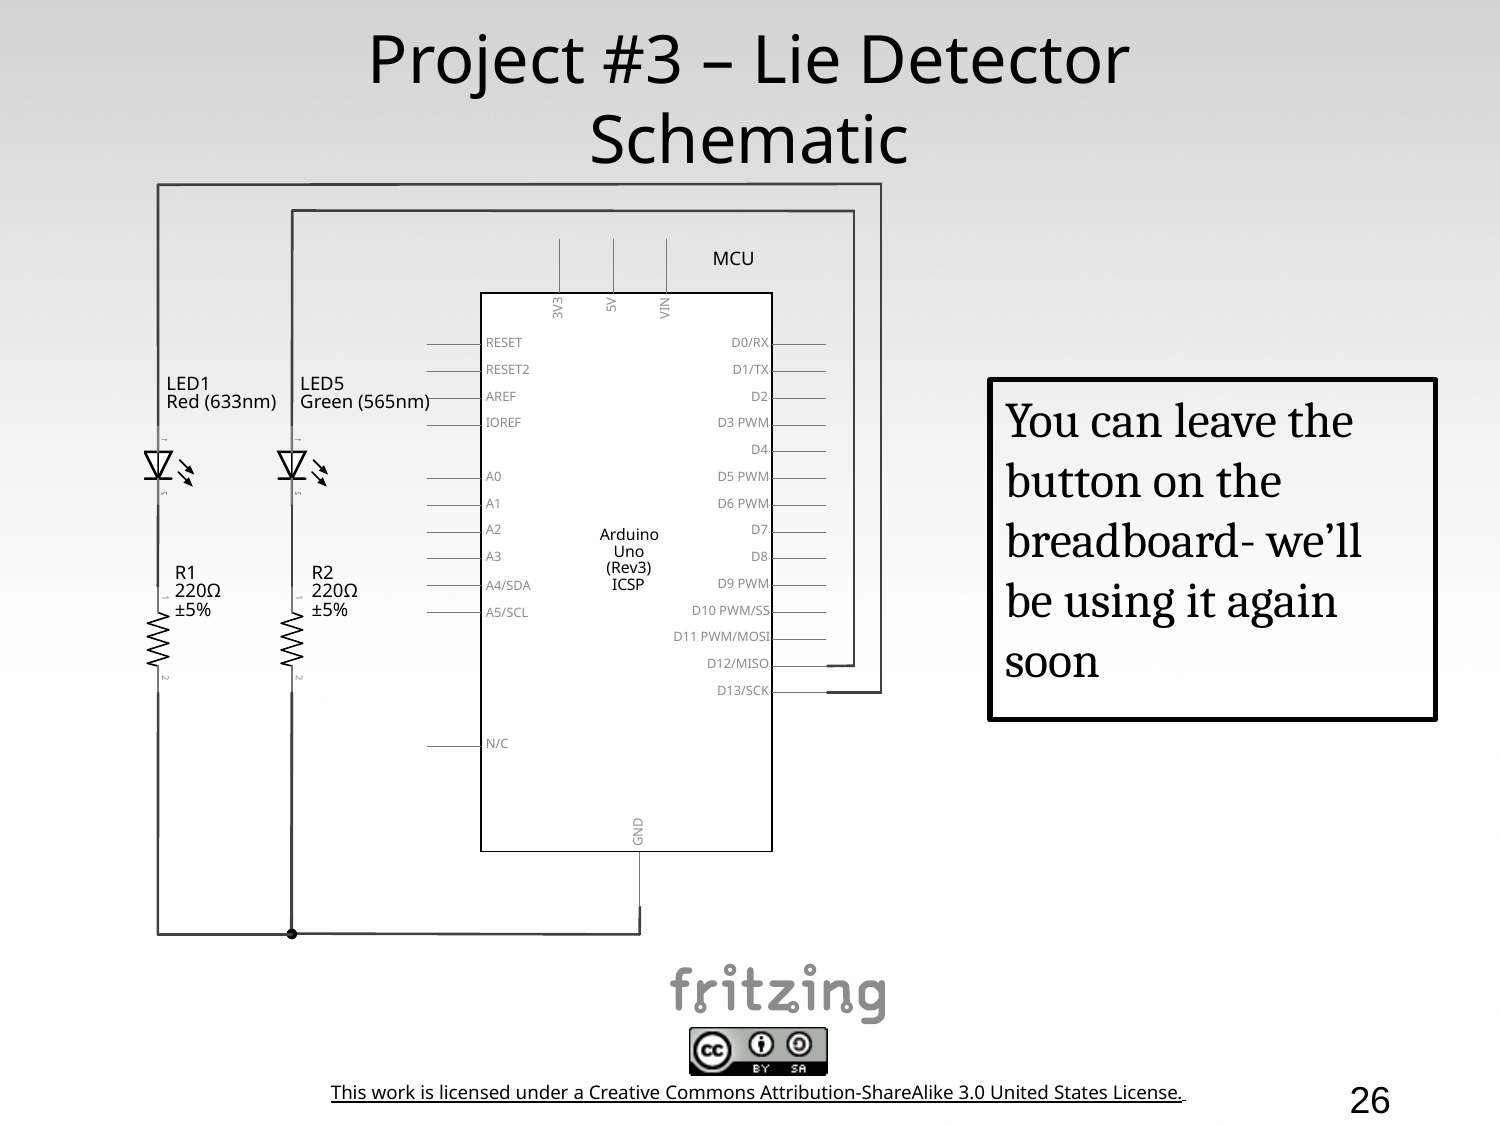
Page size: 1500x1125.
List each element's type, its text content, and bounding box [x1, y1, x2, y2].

title Project #3 – Lie Detector Schematic [112, 2, 1388, 190]
list You can leave the button on the breadboard- we’ll be using it again soon [990, 379, 1436, 720]
picture [0, 0, 1500, 1125]
